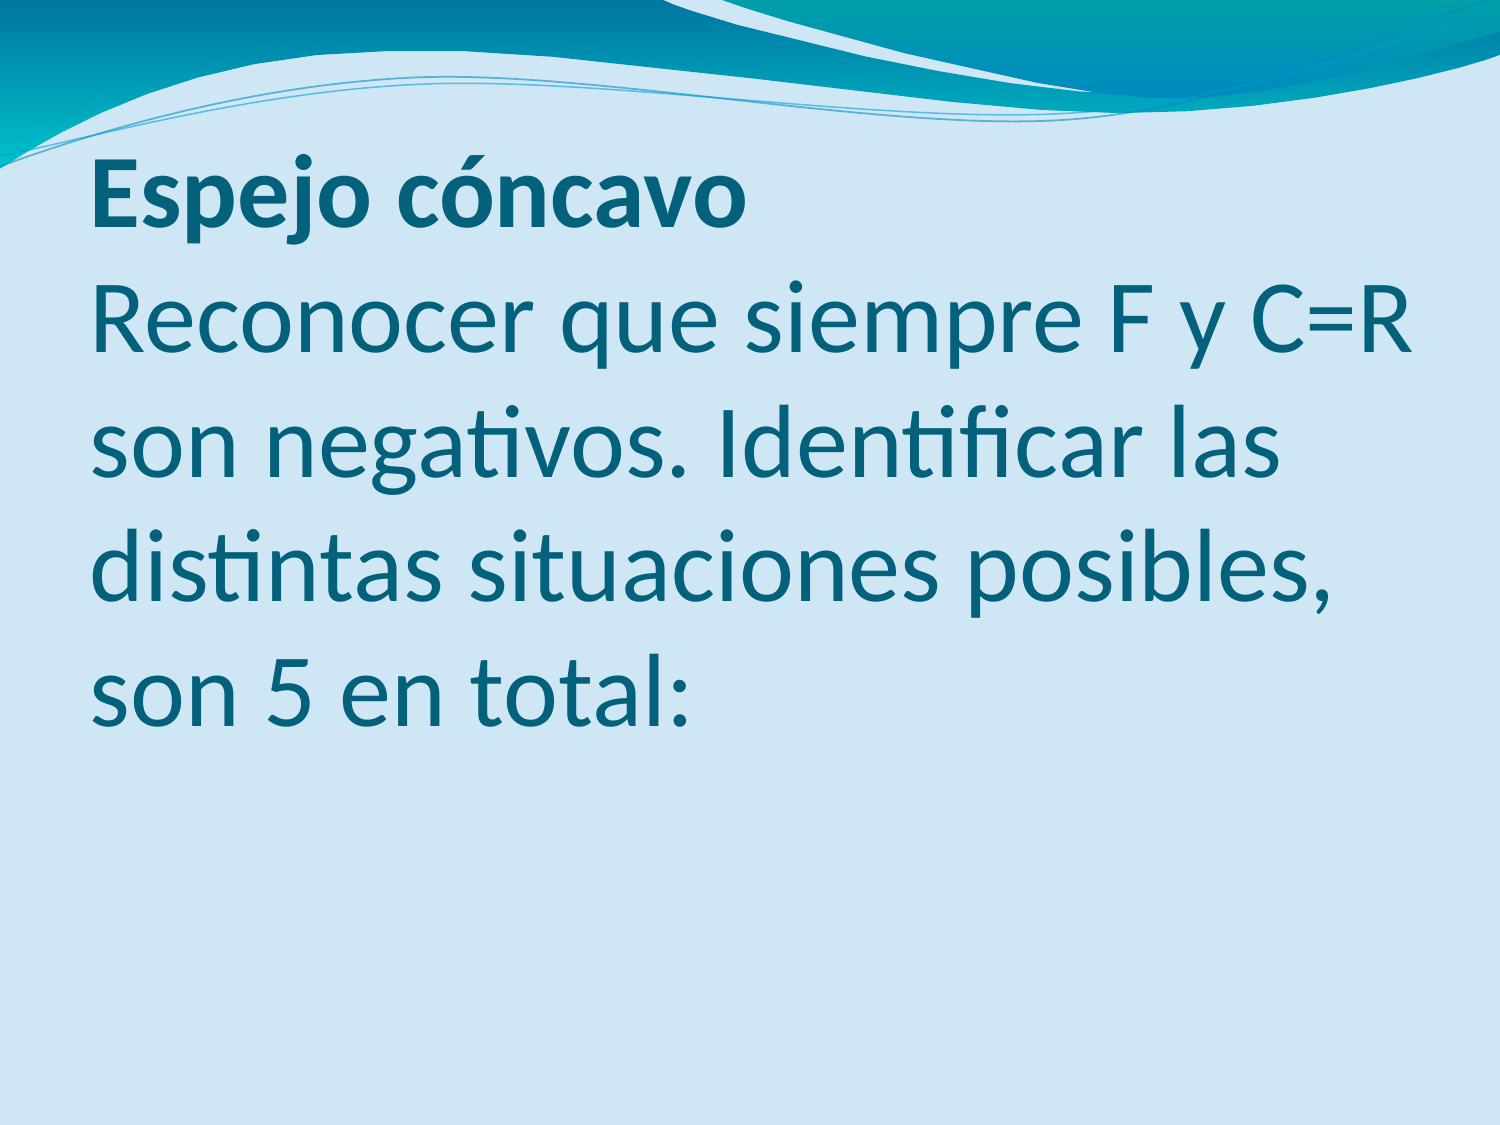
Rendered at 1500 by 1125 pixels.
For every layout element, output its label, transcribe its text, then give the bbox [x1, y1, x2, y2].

title Espejo cóncavo Reconocer que siempre F y C=R son negativos. Identificar las distintas situaciones posibles, son 5 en total: [75, 115, 1438, 870]
